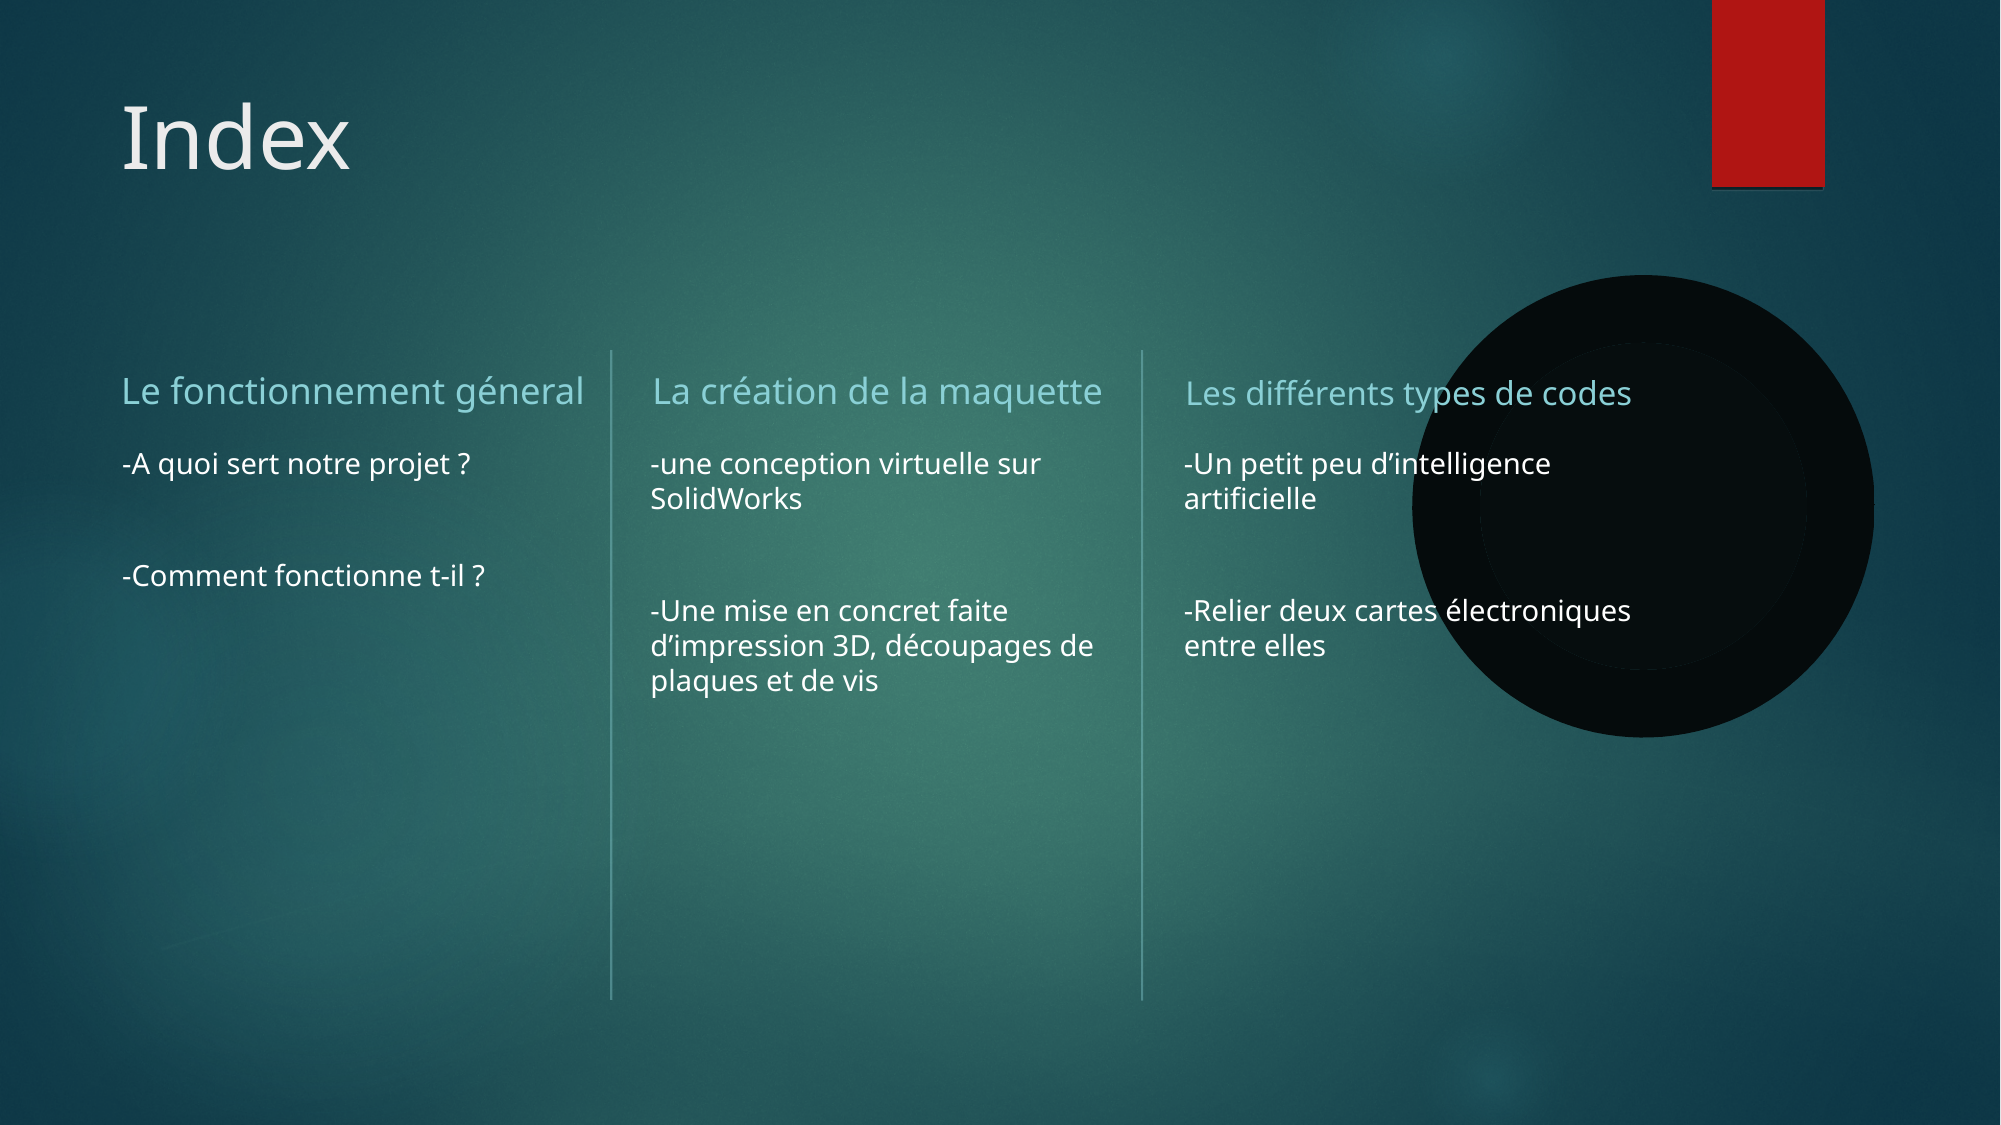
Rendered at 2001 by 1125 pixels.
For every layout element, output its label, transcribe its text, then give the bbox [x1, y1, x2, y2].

list -A quoi sert notre projet ? -Comment fonctionne t-il ? [107, 437, 588, 1027]
list La création de la maquette [637, 324, 1119, 420]
list -une conception virtuelle sur SolidWorks -Une mise en concret faite d’impression 3D, découpages de plaques et de vis [635, 437, 1119, 1027]
list Les différents types de codes [1168, 324, 1650, 420]
list -Un petit peu d’intelligence artificielle -Relier deux cartes électroniques entre elles [1168, 437, 1650, 1027]
list Le fonctionnement géneral [103, 324, 603, 420]
title Index [106, 74, 1649, 305]
